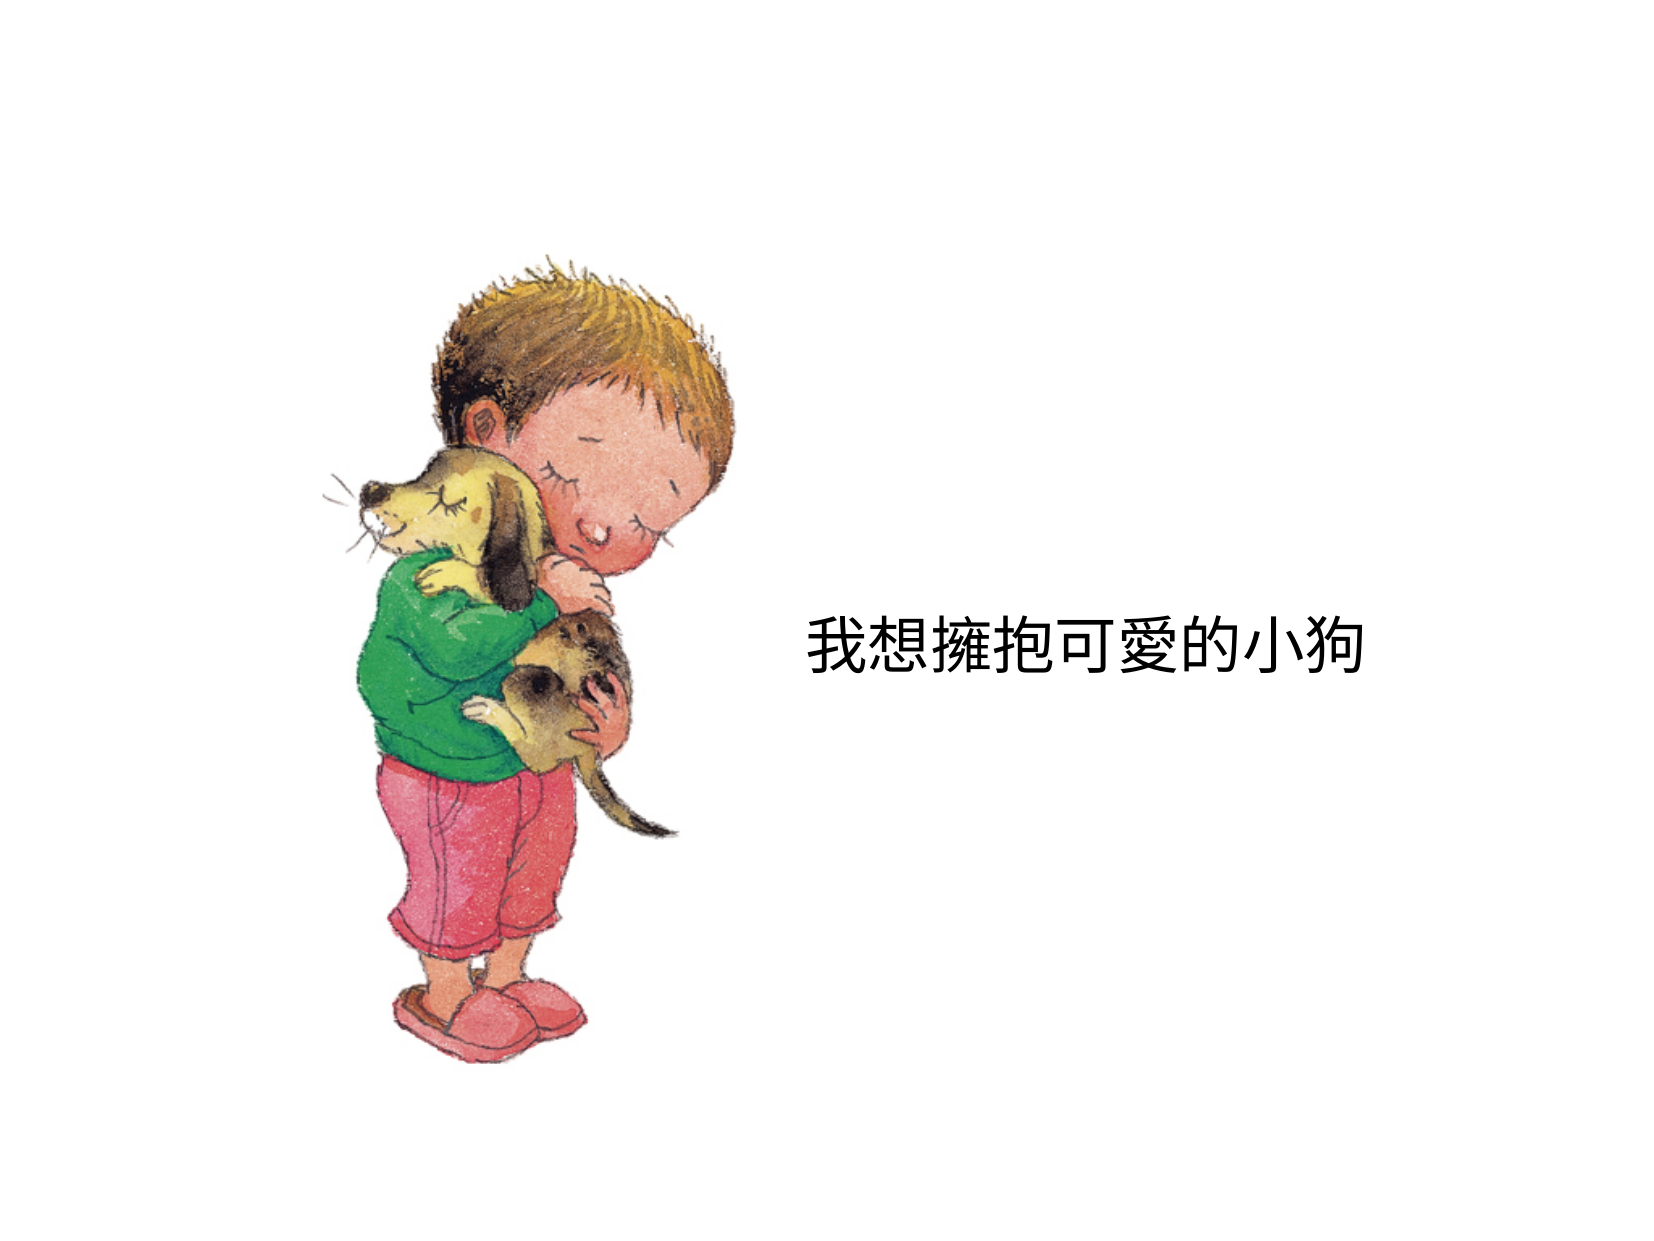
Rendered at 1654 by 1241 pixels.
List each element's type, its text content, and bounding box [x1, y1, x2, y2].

title 我想擁抱可愛的小狗 [741, 537, 1432, 745]
picture [0, 0, 1654, 1240]
